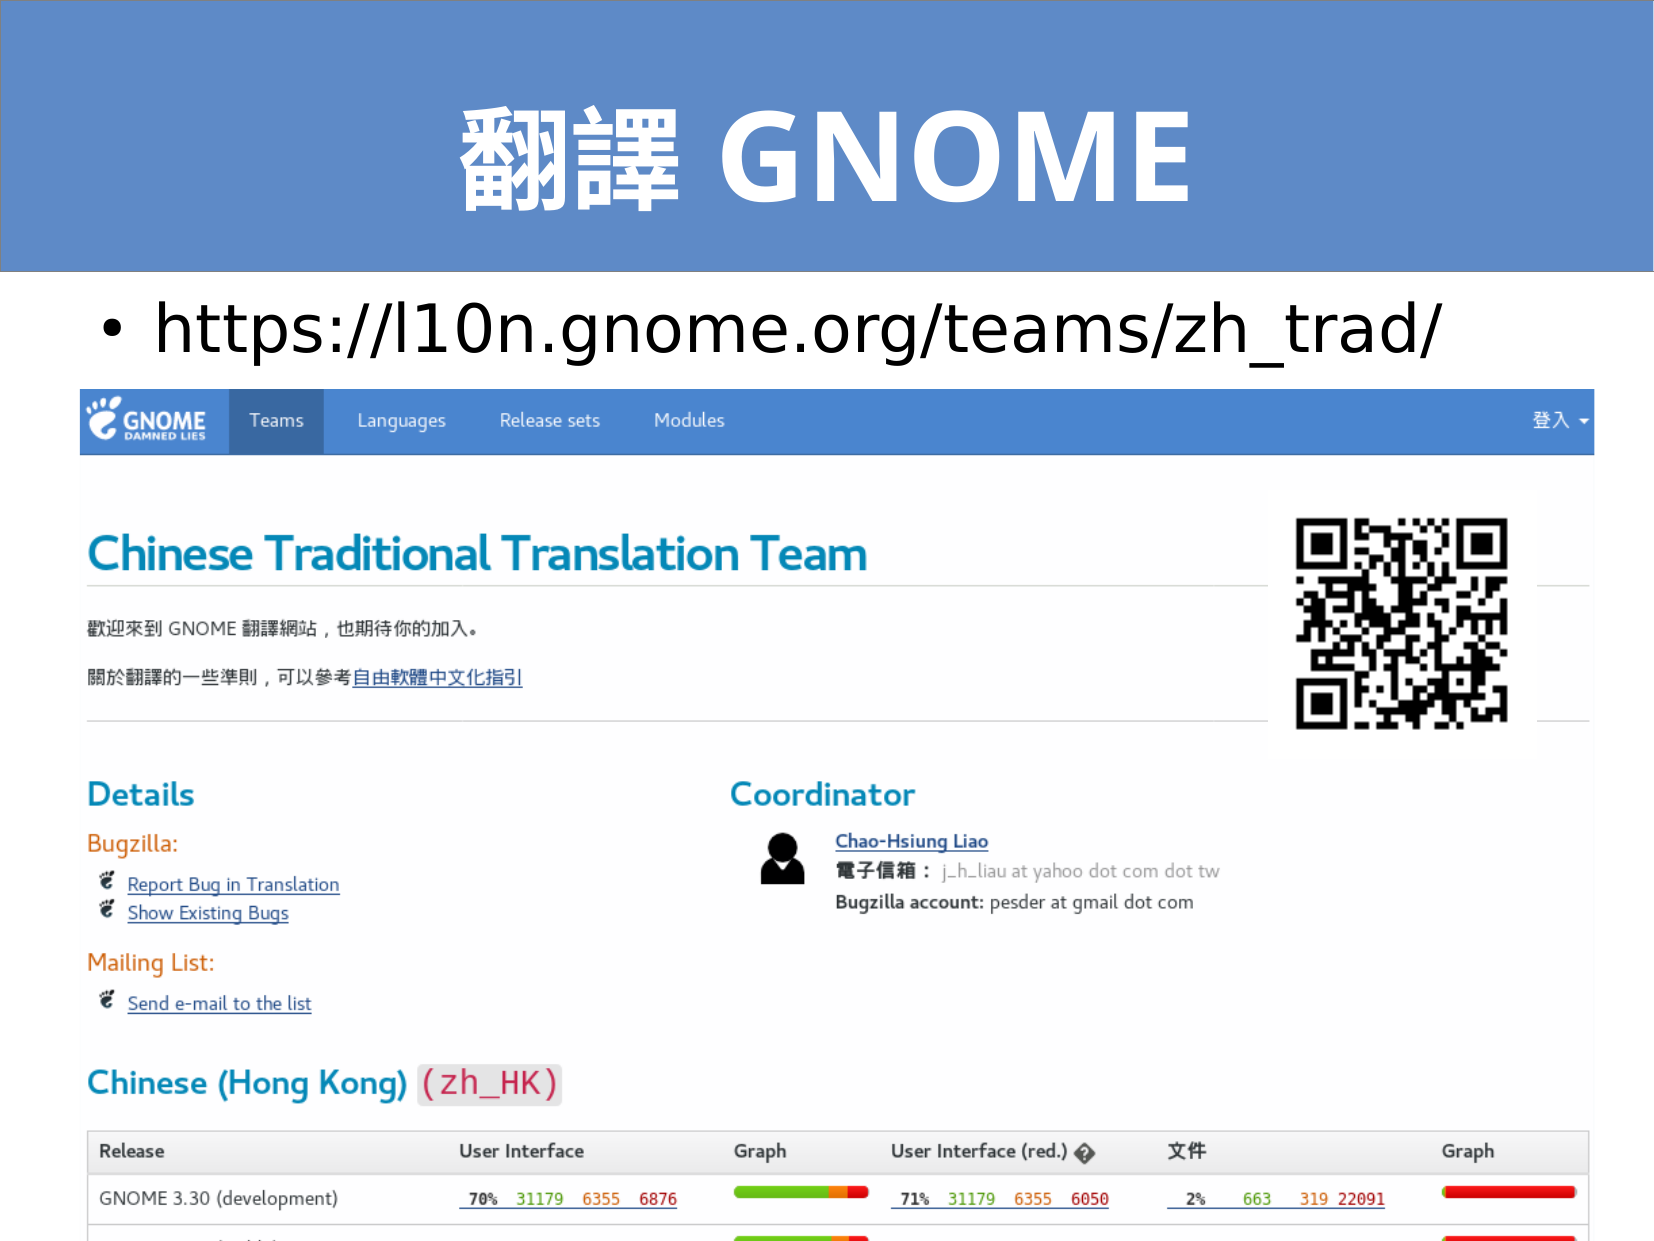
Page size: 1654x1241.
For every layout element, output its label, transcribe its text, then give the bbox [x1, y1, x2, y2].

picture [79, 389, 1595, 1241]
title 翻譯GNOME [82, 49, 1571, 257]
text_box [0, 0, 1654, 272]
list https://l10n.gnome.org/teams/zh_trad/ [82, 290, 1538, 389]
